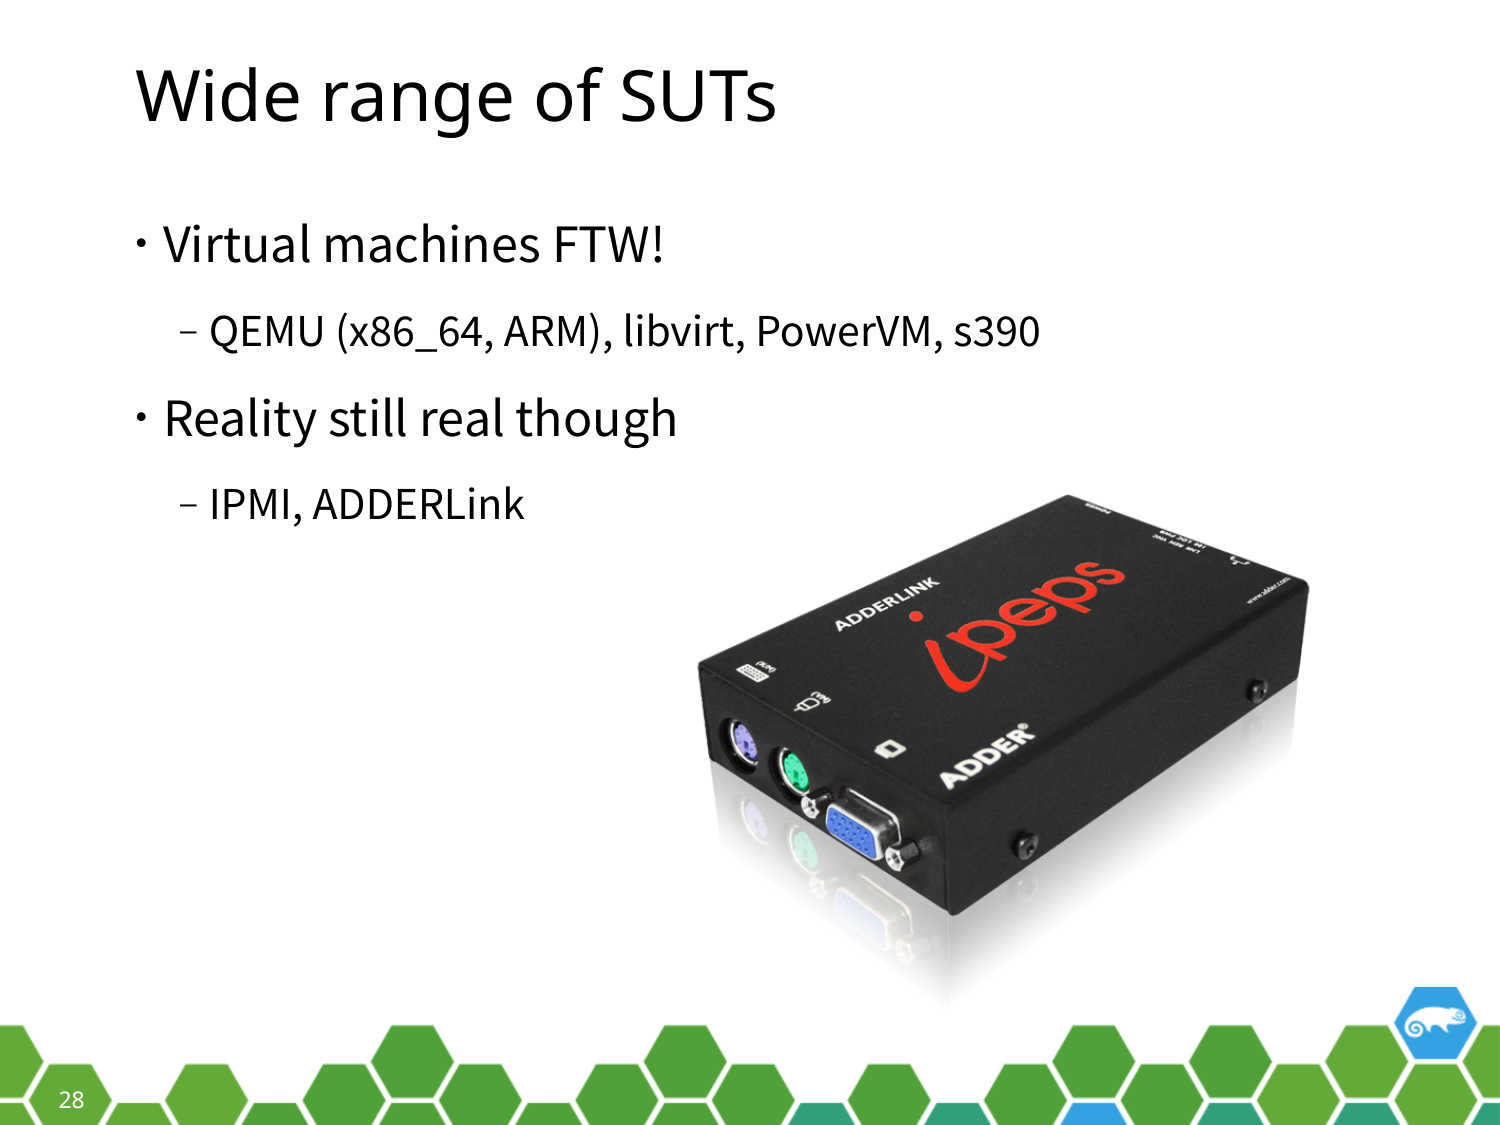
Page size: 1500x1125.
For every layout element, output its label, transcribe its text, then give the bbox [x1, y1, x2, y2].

picture [0, 473, 1500, 1125]
list Virtual machines FTW! QEMU (x86_64, ARM), libvirt, PowerVM, s390 Reality still real though IPMI, ADDERLink [135, 208, 1372, 862]
title Wide range of SUTs [135, 12, 1372, 175]
